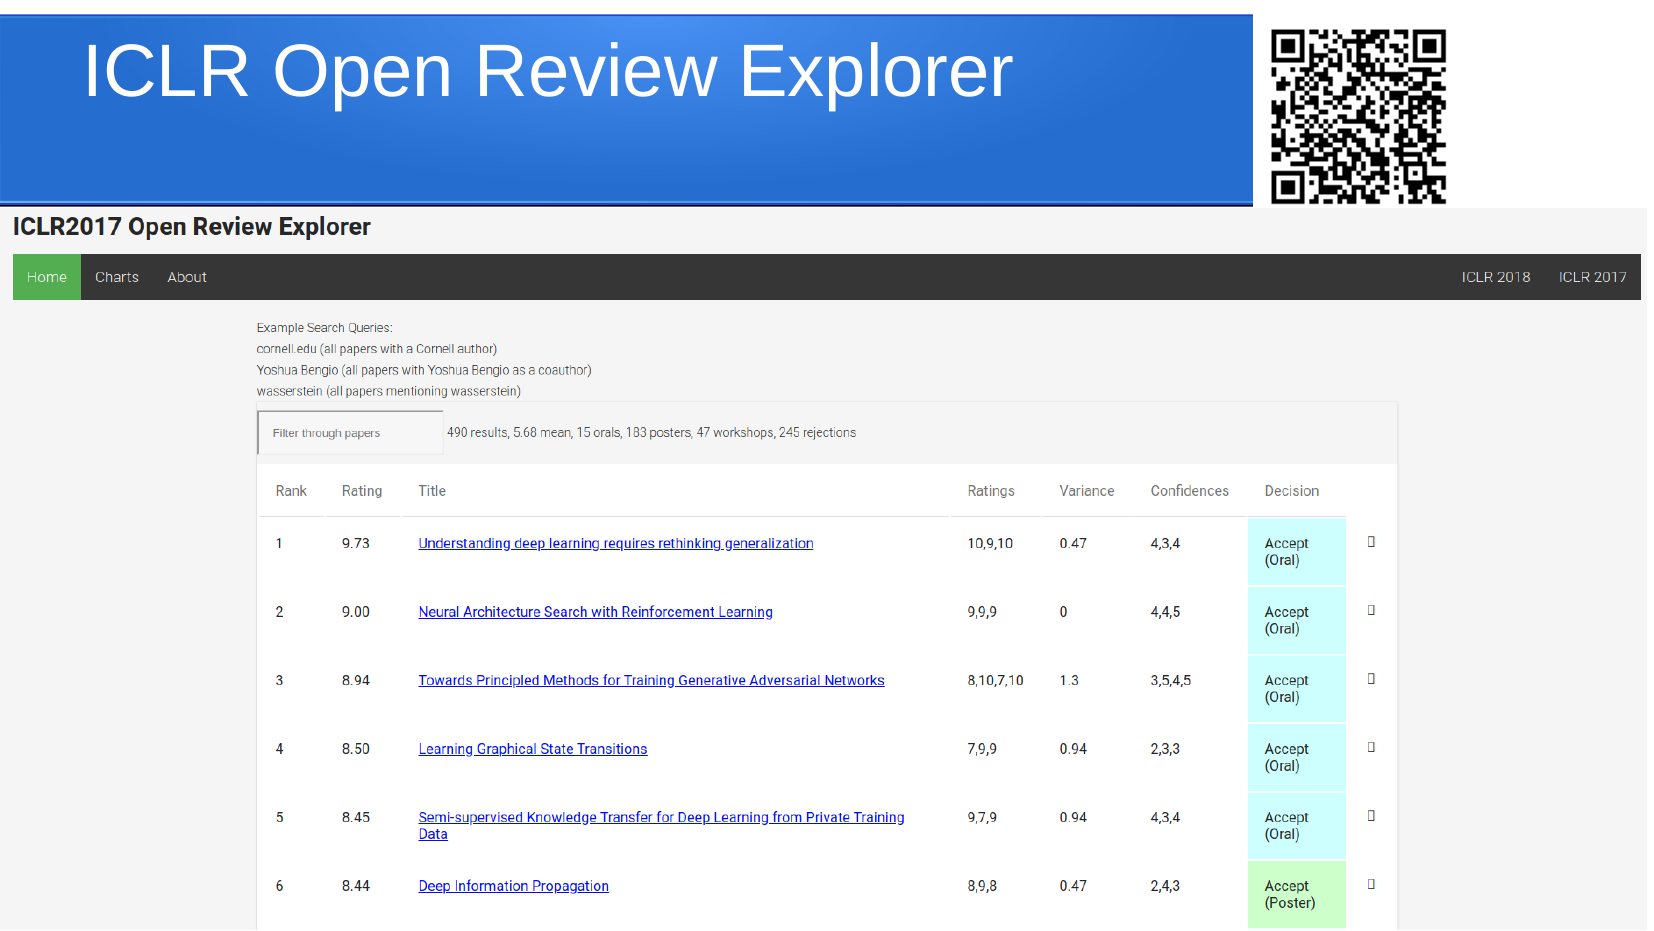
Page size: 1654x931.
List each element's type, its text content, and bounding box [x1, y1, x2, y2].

title ICLR Open Review Explorer [82, 29, 1235, 196]
picture [0, 11, 1647, 930]
